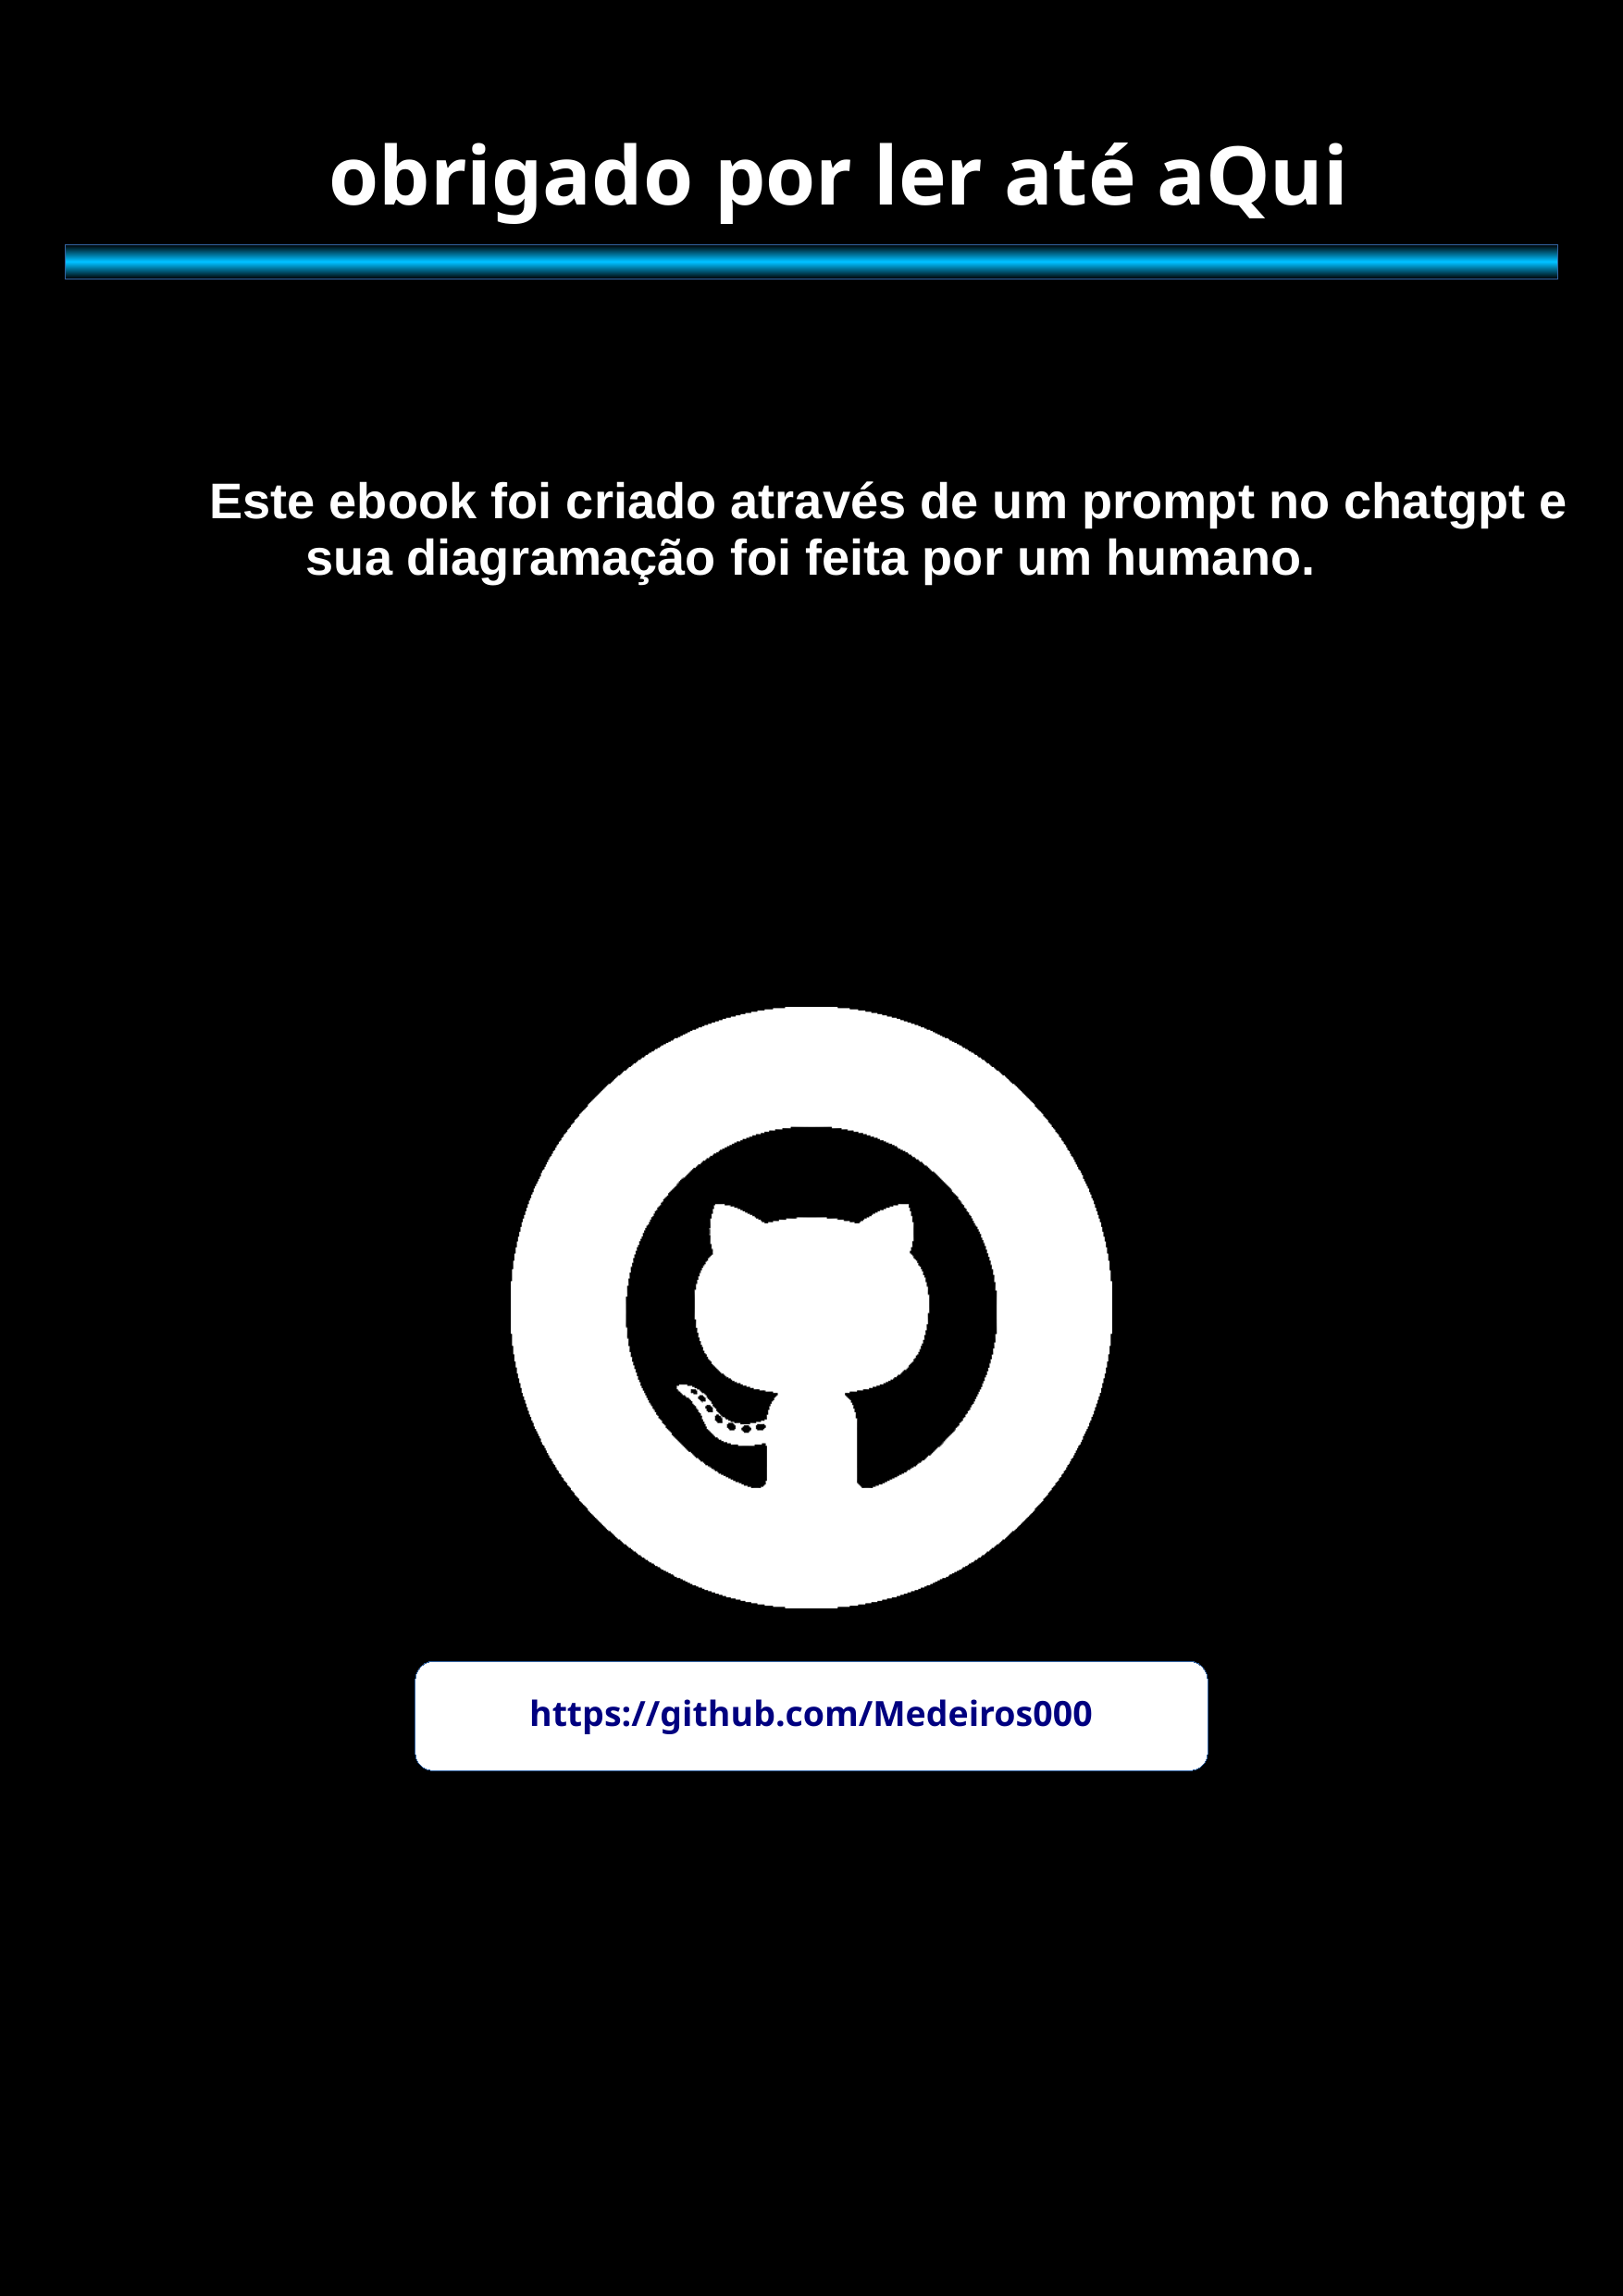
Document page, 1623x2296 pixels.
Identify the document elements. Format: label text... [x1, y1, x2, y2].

text_box https://github.com/Medeiros000 [465, 1682, 1158, 1753]
list Este ebook foi criado através de um prompt no chatgpt e sua diagramação foi feita por um humano. [81, 279, 1542, 2051]
picture [511, 1007, 1112, 1608]
text_box [415, 1661, 1208, 1771]
title obrigado por ler até aQui [81, 92, 1542, 244]
text_box [65, 244, 1558, 279]
